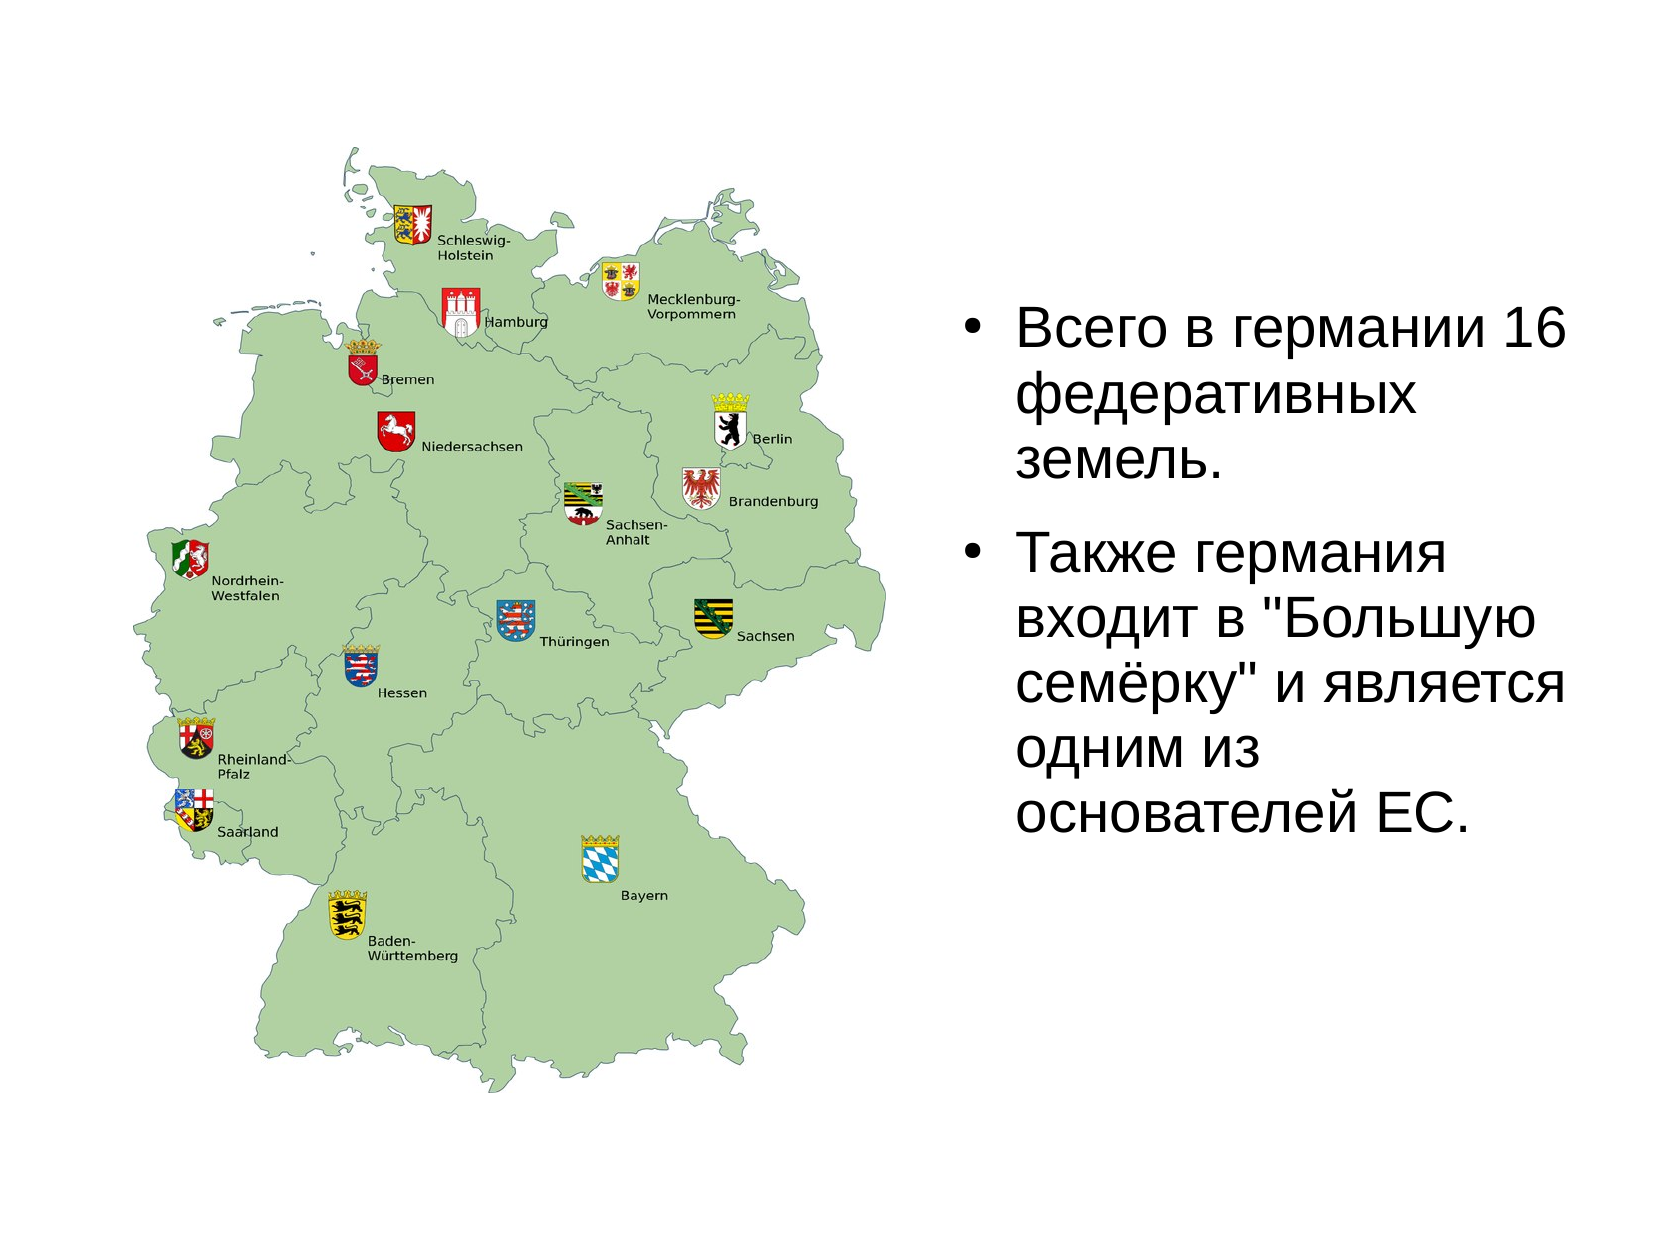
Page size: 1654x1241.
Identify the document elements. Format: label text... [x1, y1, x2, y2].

picture [133, 147, 886, 1093]
list Всего в германии 16 федеративных земель. Также германия входит в "Большую семёрку" и является одним из основателей ЕС. [944, 295, 1612, 975]
